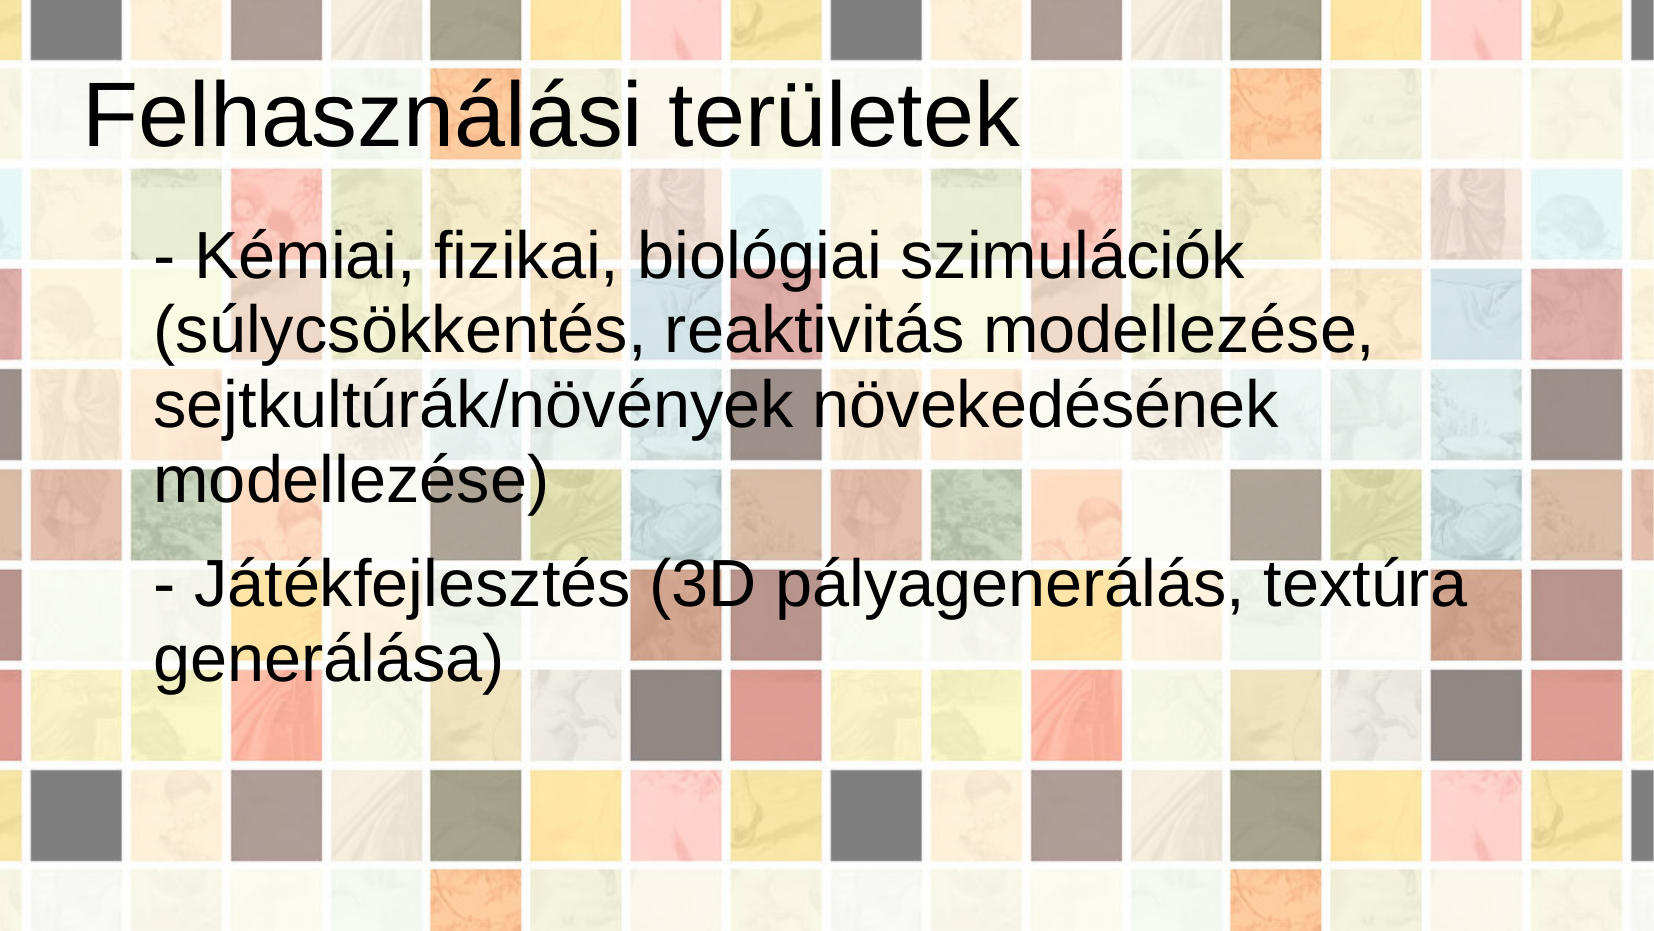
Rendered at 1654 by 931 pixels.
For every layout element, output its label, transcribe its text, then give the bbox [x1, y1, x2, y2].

list - Kémiai, fizikai, biológiai szimulációk (súlycsökkentés, reaktivitás modellezése, sejtkultúrák/növények növekedésének modellezése) - Játékfejlesztés (3D pályagenerálás, textúra generálása) [82, 217, 1571, 758]
title Felhasználási területek [82, 37, 1571, 193]
